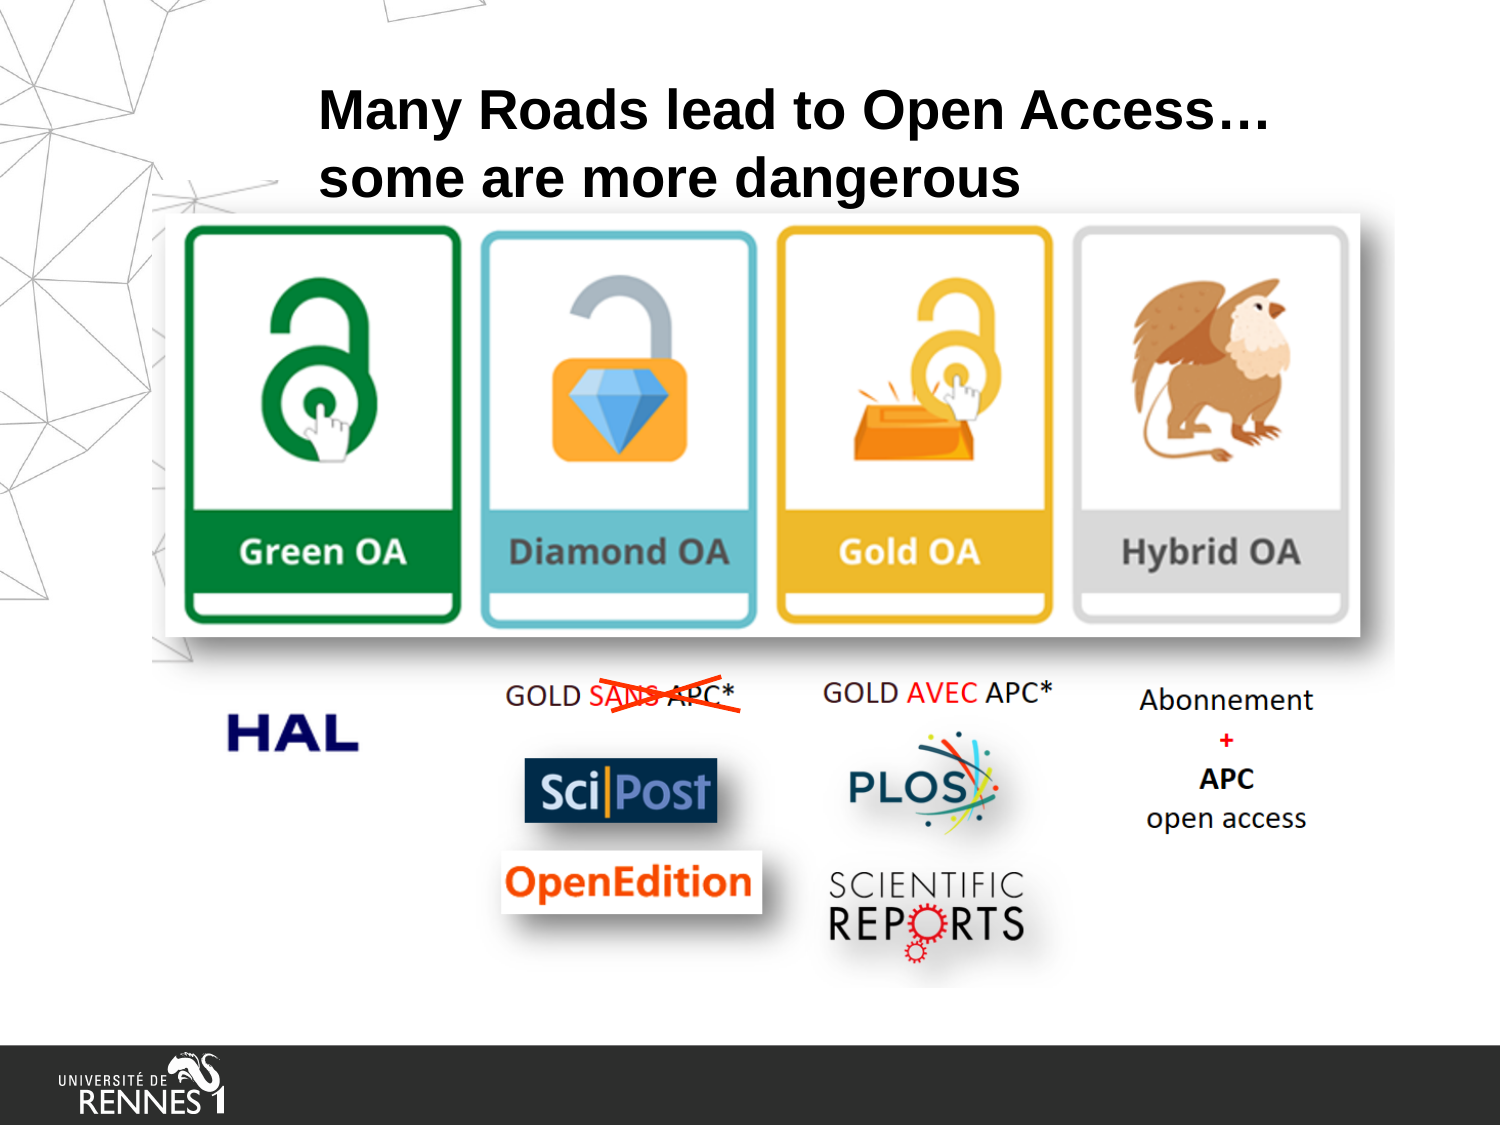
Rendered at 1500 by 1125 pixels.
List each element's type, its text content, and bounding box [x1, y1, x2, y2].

picture [59, 1052, 224, 1114]
text_box Many Roads lead to Open Access… some are more dangerous [303, 58, 1321, 224]
picture [0, 0, 1500, 1045]
